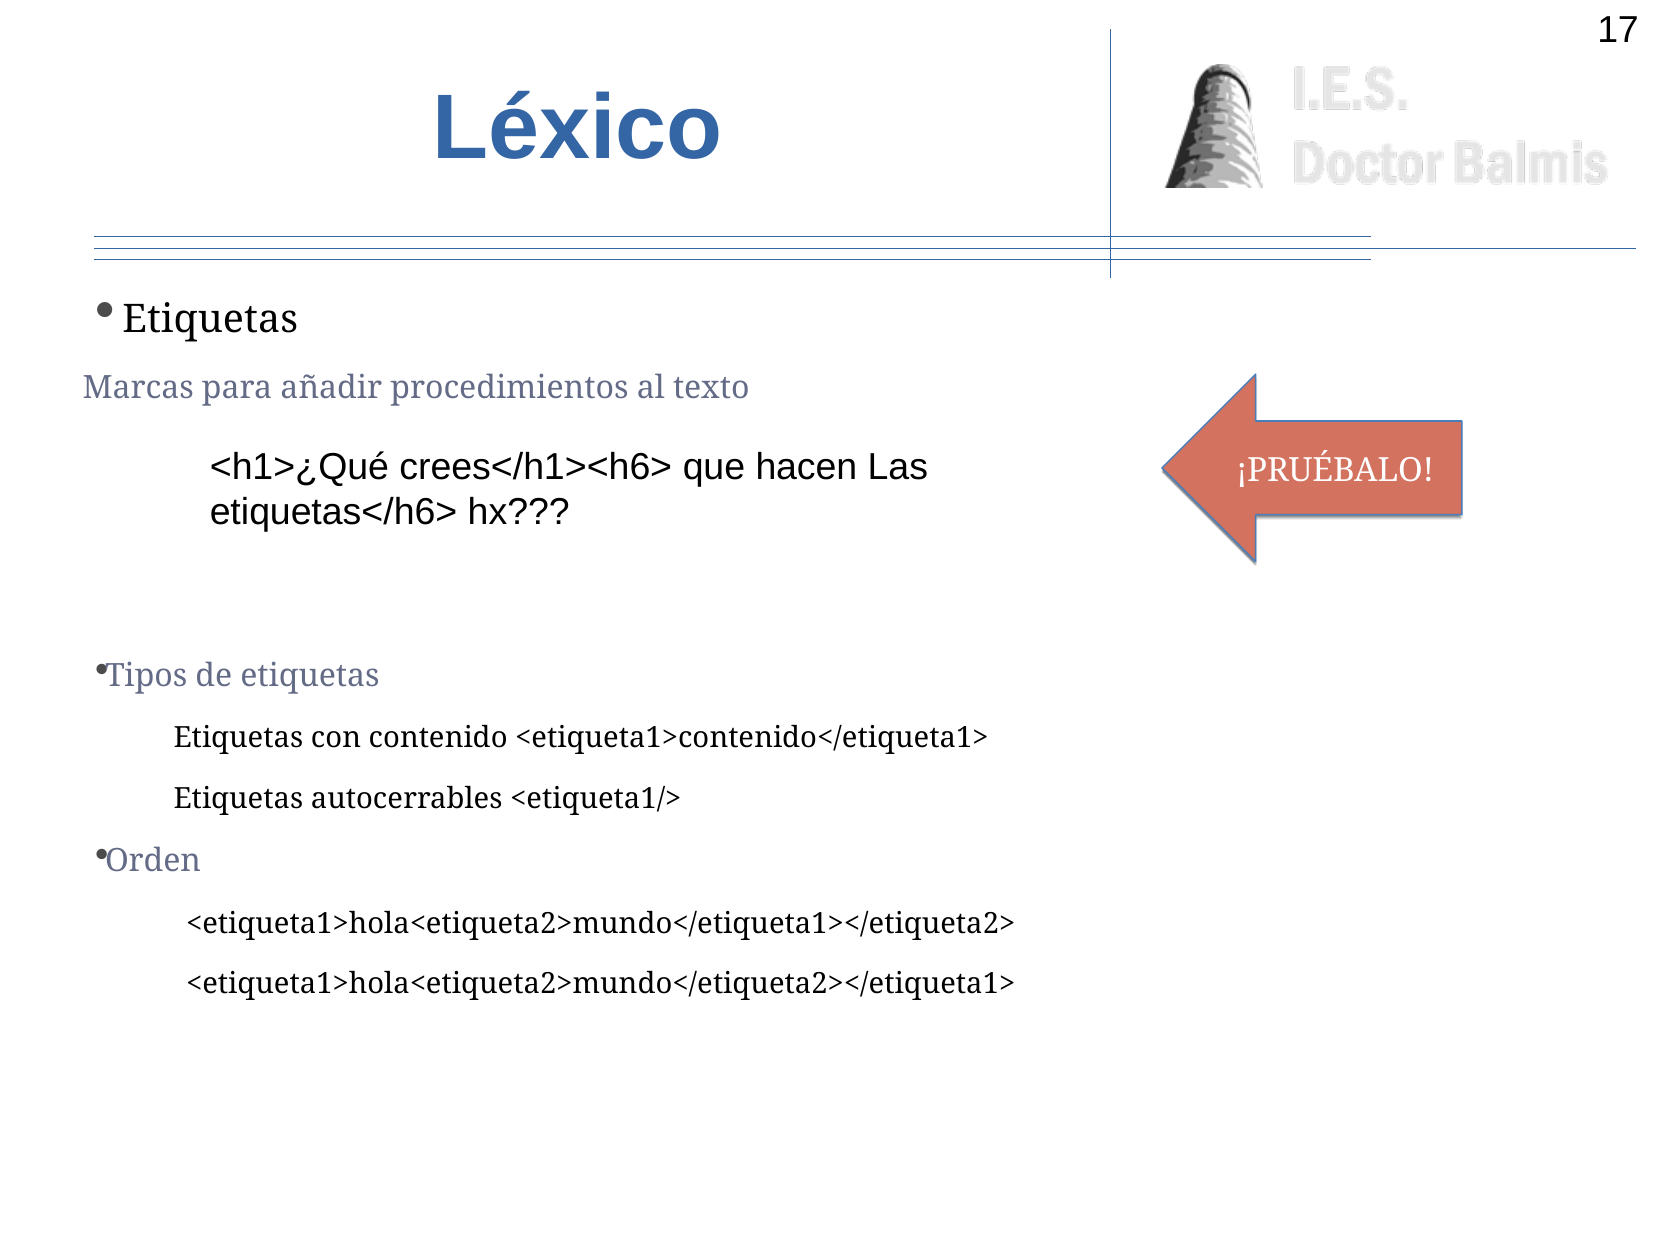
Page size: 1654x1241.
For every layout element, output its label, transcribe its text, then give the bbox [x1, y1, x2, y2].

text_box <h1>¿Qué crees</h1><h6> que hacen Las etiquetas</h6> hx??? [195, 434, 1058, 540]
list Etiquetas Marcas para añadir procedimientos al texto Tipos de etiquetas Etiquetas con contenido <etiqueta1>contenido</etiqueta1> Etiquetas autocerrables <etiqueta1/> Orden <etiqueta1>hola<etiqueta2>mundo</etiqueta1></etiqueta2> <etiqueta1>hola<etiqueta2>mundo</etiqueta2></etiqueta1> [82, 290, 1571, 1010]
text_box ¡PRUÉBALO! [1161, 374, 1462, 562]
picture [1133, 64, 1619, 188]
title Léxico [118, 23, 1063, 231]
